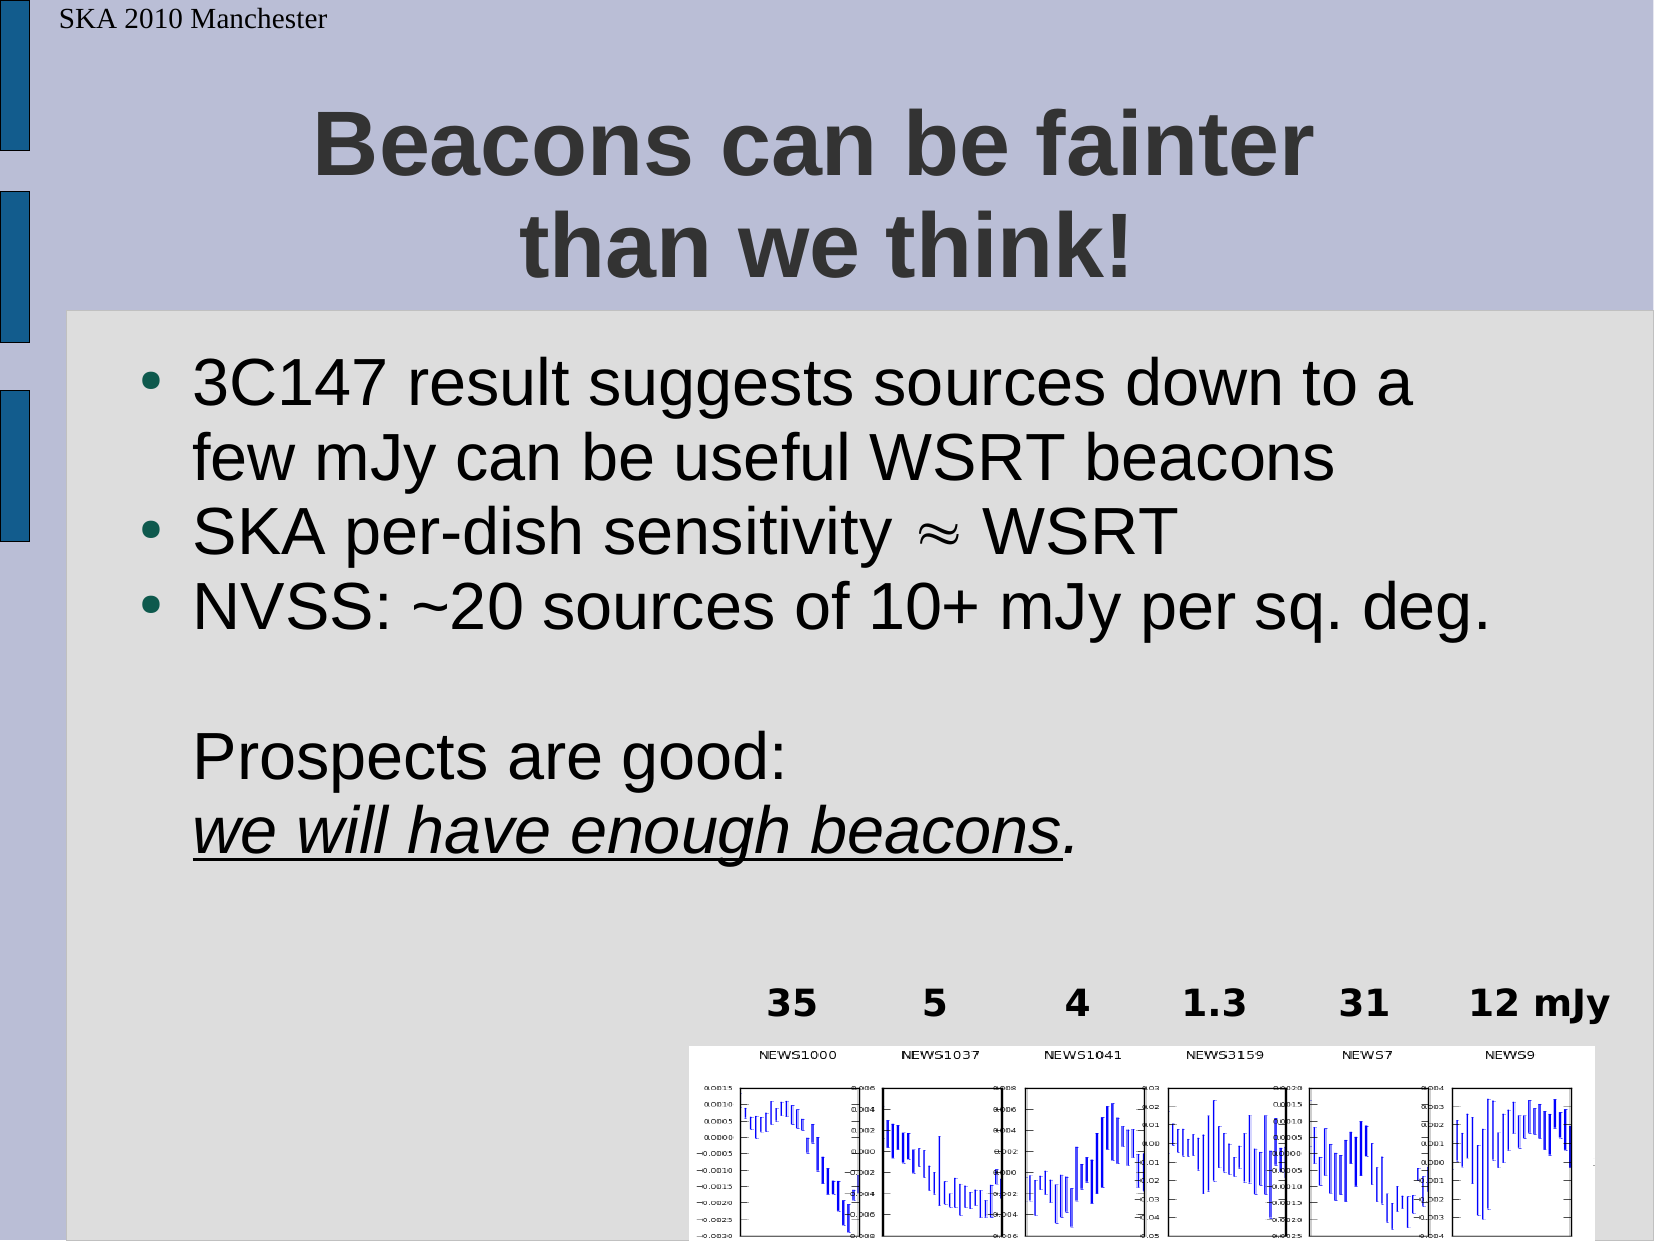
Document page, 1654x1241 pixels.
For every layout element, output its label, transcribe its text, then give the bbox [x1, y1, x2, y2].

text_box 35 5 4 1.3 31 12 mJy [738, 974, 1654, 1033]
title Beacons can be fainter than we think! [121, 92, 1534, 298]
picture [689, 1046, 1595, 1241]
list 3C147 result suggests sources down to a few mJy can be useful WSRT beacons SKA per-dish sensitivity  WSRT NVSS: ~20 sources of 10+ mJy per sq. deg. Prospects are good: we will have enough beacons. [121, 344, 1534, 1149]
